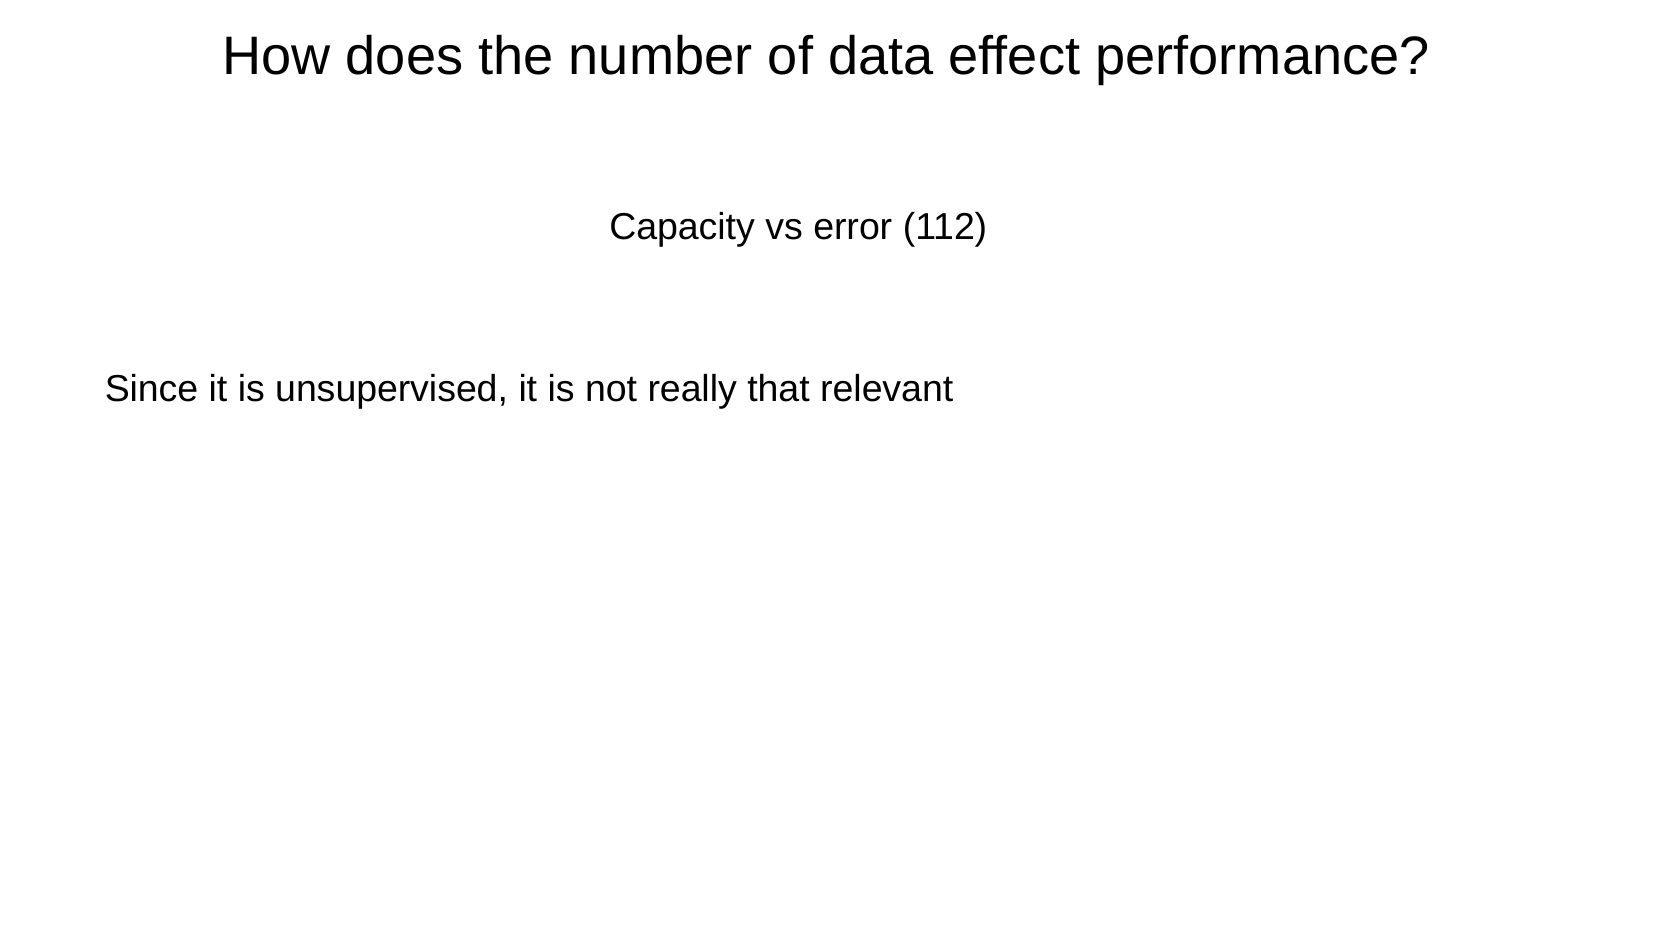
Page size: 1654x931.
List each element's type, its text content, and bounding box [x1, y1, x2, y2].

text_box How does the number of data effect performance? [0, 17, 1654, 94]
text_box Since it is unsupervised, it is not really that relevant [90, 360, 969, 417]
text_box Capacity vs error (112) [594, 198, 1006, 256]
